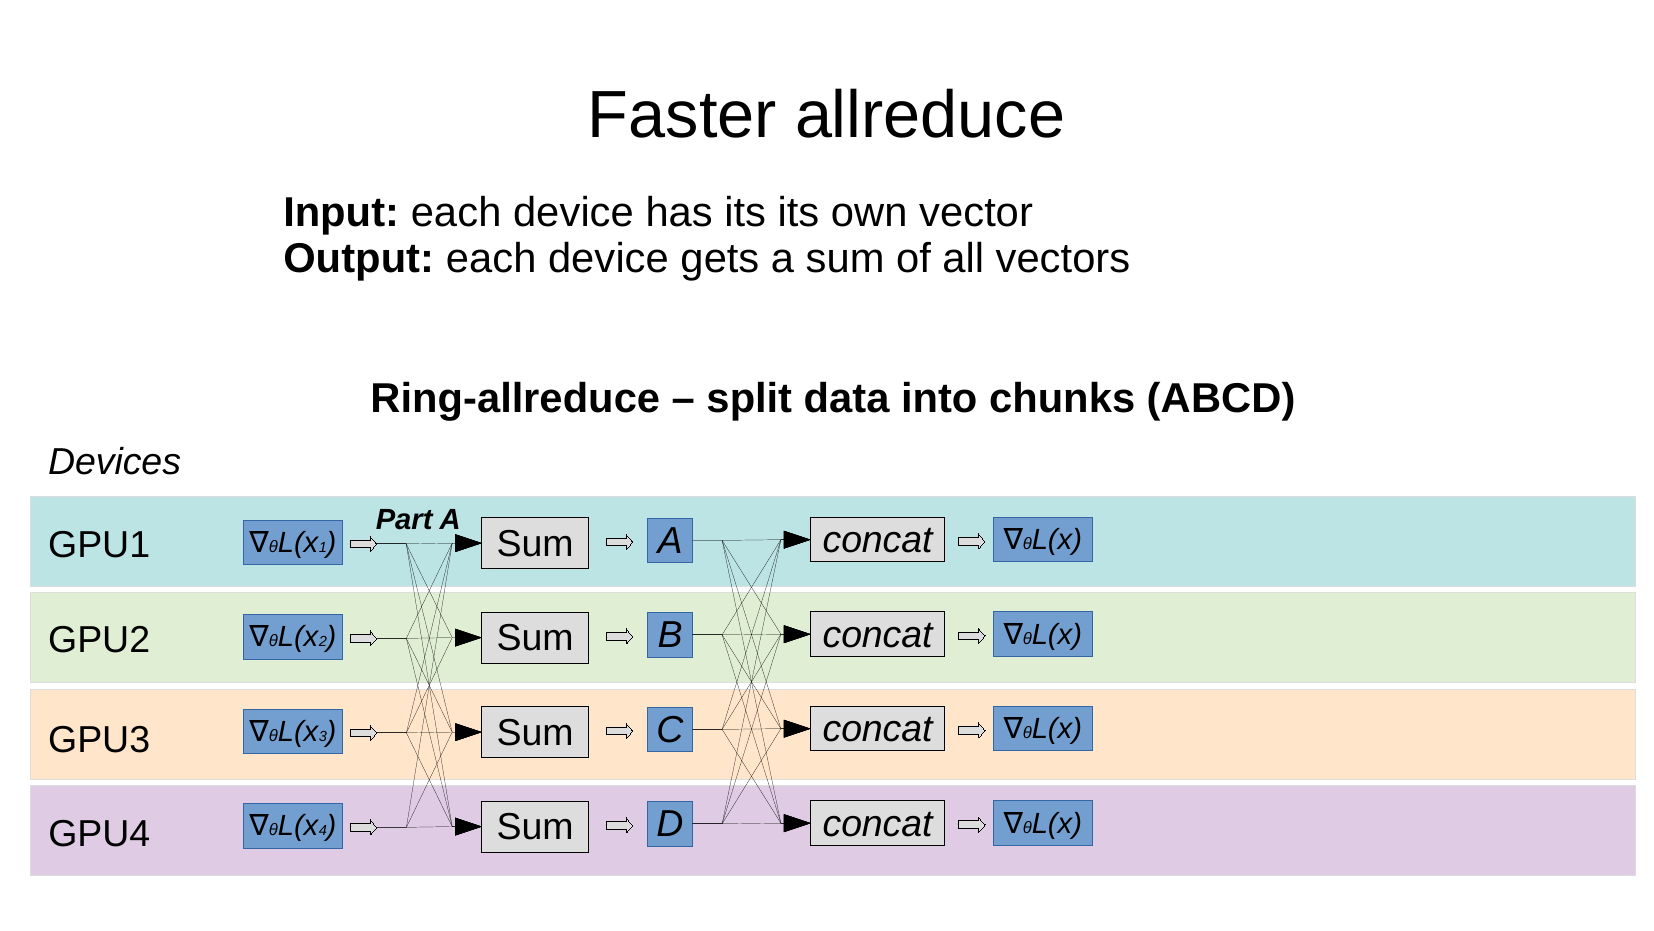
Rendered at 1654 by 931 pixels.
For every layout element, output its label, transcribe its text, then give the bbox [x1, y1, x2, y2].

text_box ∇θL(x) [993, 800, 1093, 846]
text_box [767, 689, 1636, 780]
text_box [770, 785, 776, 803]
text_box [753, 605, 765, 634]
text_box [408, 639, 424, 667]
text_box GPU2 [33, 610, 226, 668]
text_box [743, 714, 750, 728]
text_box [724, 613, 741, 634]
text_box [767, 560, 776, 587]
text_box [743, 656, 749, 675]
text_box [442, 689, 736, 780]
text_box [762, 729, 780, 750]
text_box [753, 714, 760, 728]
text_box [446, 496, 1636, 587]
text_box [425, 691, 436, 732]
text_box [724, 699, 745, 729]
text_box [438, 618, 451, 637]
text_box Devices [33, 433, 226, 491]
text_box [758, 635, 779, 664]
text_box [725, 689, 741, 722]
text_box [743, 731, 760, 775]
text_box [410, 690, 421, 722]
text_box Sum [527, 544, 536, 554]
text_box GPU3 [33, 711, 226, 768]
text_box [30, 496, 412, 587]
text_box [435, 638, 451, 666]
text_box [753, 730, 765, 759]
text_box [724, 540, 780, 586]
text_box [431, 592, 440, 604]
text_box [408, 785, 426, 821]
text_box B [647, 612, 693, 658]
text_box [30, 785, 1636, 876]
text_box [422, 661, 427, 678]
text_box Sum [481, 612, 589, 664]
text_box [743, 592, 760, 632]
text_box [430, 638, 436, 653]
text_box ∇θL(x4) [243, 803, 343, 849]
text_box [422, 593, 436, 634]
text_box [431, 692, 451, 732]
text_box [753, 669, 765, 683]
text_box [407, 733, 421, 754]
text_box [438, 592, 736, 683]
text_box [734, 592, 741, 608]
text_box [431, 672, 439, 683]
text_box [762, 689, 778, 722]
text_box [732, 755, 741, 780]
text_box [432, 689, 449, 723]
text_box [724, 730, 741, 751]
text_box [753, 547, 778, 587]
text_box [754, 656, 760, 675]
text_box [408, 704, 424, 732]
text_box [438, 759, 444, 780]
text_box [408, 785, 451, 827]
text_box [727, 785, 733, 804]
text_box [419, 609, 428, 637]
text_box [412, 573, 416, 587]
text_box GPU4 [33, 805, 226, 863]
text_box [419, 689, 426, 698]
text_box [30, 592, 417, 683]
text_box [758, 699, 779, 728]
text_box [746, 637, 757, 678]
text_box [419, 733, 436, 778]
text_box [407, 618, 421, 638]
text_box [422, 693, 427, 710]
text_box [738, 605, 750, 634]
text_box [438, 592, 444, 612]
text_box [442, 570, 447, 587]
text_box Sum [481, 706, 589, 758]
text_box [754, 689, 760, 707]
title Faster allreduce [82, 37, 1571, 193]
text_box ∇θL(x1) [243, 520, 343, 565]
text_box [758, 785, 778, 816]
text_box [422, 639, 428, 652]
text_box [753, 635, 760, 649]
text_box [433, 785, 449, 817]
text_box [407, 544, 451, 587]
text_box [725, 785, 745, 817]
text_box [737, 763, 750, 780]
text_box [743, 689, 749, 707]
text_box A [647, 518, 693, 563]
text_box [443, 785, 447, 800]
text_box Part A [361, 495, 544, 544]
text_box [753, 763, 767, 780]
text_box [739, 592, 747, 600]
text_box [430, 733, 440, 761]
text_box ∇θL(x) [993, 517, 1093, 562]
text_box [430, 767, 440, 780]
text_box [738, 669, 750, 683]
text_box [725, 547, 750, 587]
text_box ∇θL(x) [993, 706, 1093, 751]
text_box [767, 592, 1636, 683]
text_box concat [810, 706, 945, 751]
text_box [738, 730, 750, 759]
text_box [415, 592, 421, 611]
text_box Sum [481, 801, 589, 853]
text_box [423, 719, 428, 732]
text_box [727, 560, 736, 587]
text_box [438, 733, 451, 753]
text_box [430, 609, 440, 637]
text_box [409, 552, 426, 587]
text_box [419, 673, 427, 683]
text_box [724, 785, 780, 823]
text_box [725, 642, 741, 679]
text_box [762, 641, 778, 678]
text_box Input: each device has its its own vector Output: each device gets a sum of all vectors Ring-allreduce – split data into chunks (ABCD) [268, 181, 1398, 429]
text_box [30, 689, 417, 780]
text_box Sum [481, 517, 589, 569]
text_box [756, 592, 764, 600]
text_box ∇θL(x3) [243, 709, 343, 754]
text_box [746, 689, 757, 727]
text_box GPU1 [33, 516, 226, 574]
text_box [762, 613, 780, 634]
text_box ∇θL(x) [993, 611, 1093, 657]
text_box concat [810, 611, 945, 657]
text_box [723, 635, 745, 664]
text_box [762, 592, 769, 608]
text_box [432, 553, 449, 587]
text_box [419, 592, 428, 603]
text_box [762, 755, 771, 780]
text_box [409, 647, 421, 681]
text_box ∇θL(x2) [243, 614, 343, 660]
text_box C [647, 707, 693, 752]
text_box [415, 759, 428, 780]
text_box concat [810, 800, 945, 846]
text_box [743, 635, 750, 650]
text_box concat [810, 517, 945, 562]
text_box [431, 663, 436, 679]
text_box [425, 642, 433, 680]
text_box D [647, 801, 693, 847]
